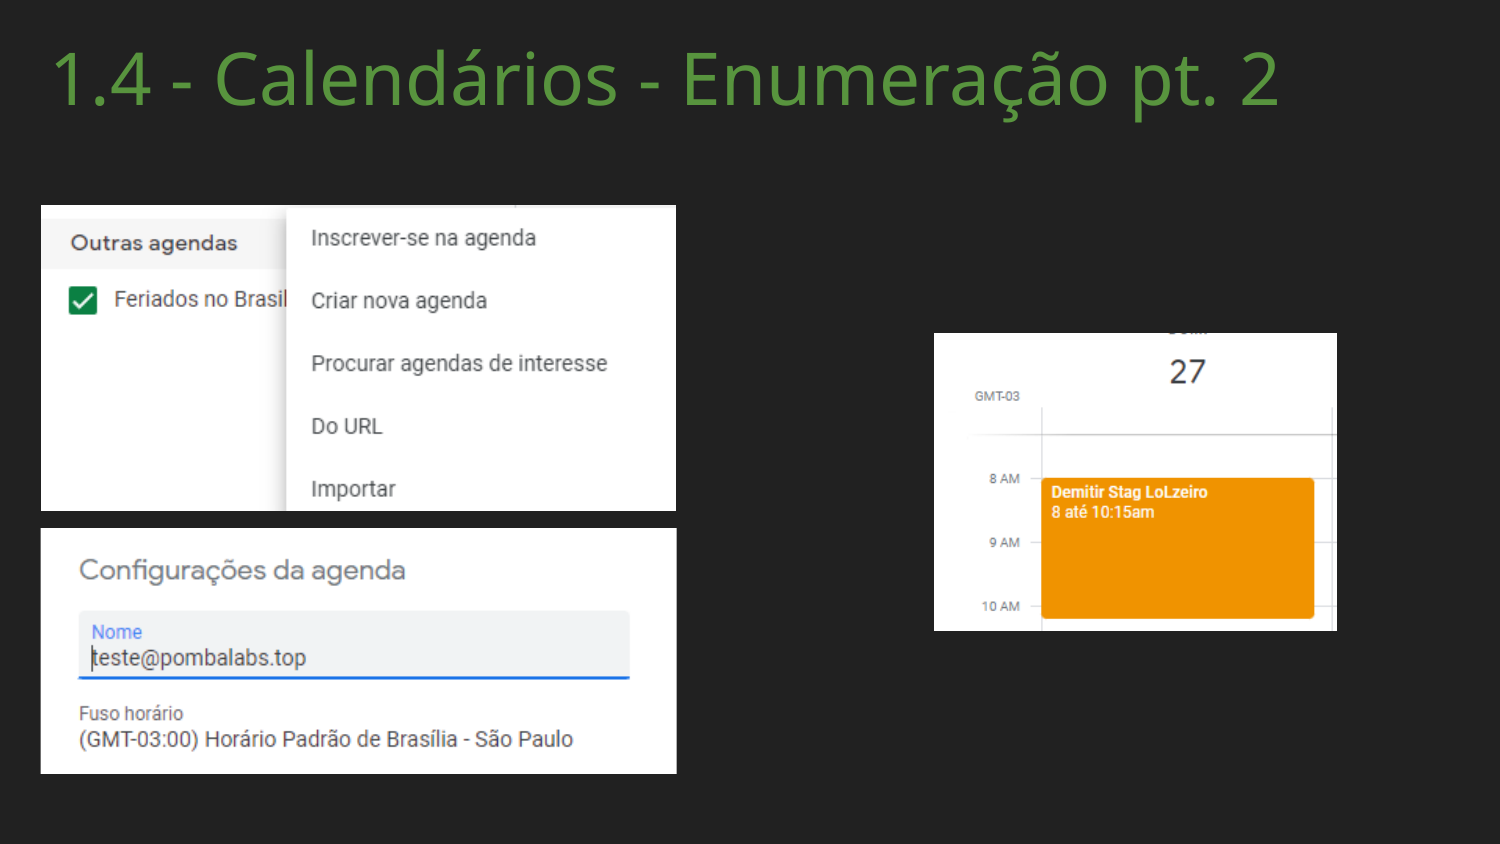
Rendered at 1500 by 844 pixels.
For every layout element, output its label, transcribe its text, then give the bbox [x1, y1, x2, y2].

picture [934, 333, 1337, 631]
picture [41, 205, 676, 511]
title 1.4 - Calendários - Enumeração pt. 2 [34, 17, 1432, 168]
picture [40, 528, 677, 774]
